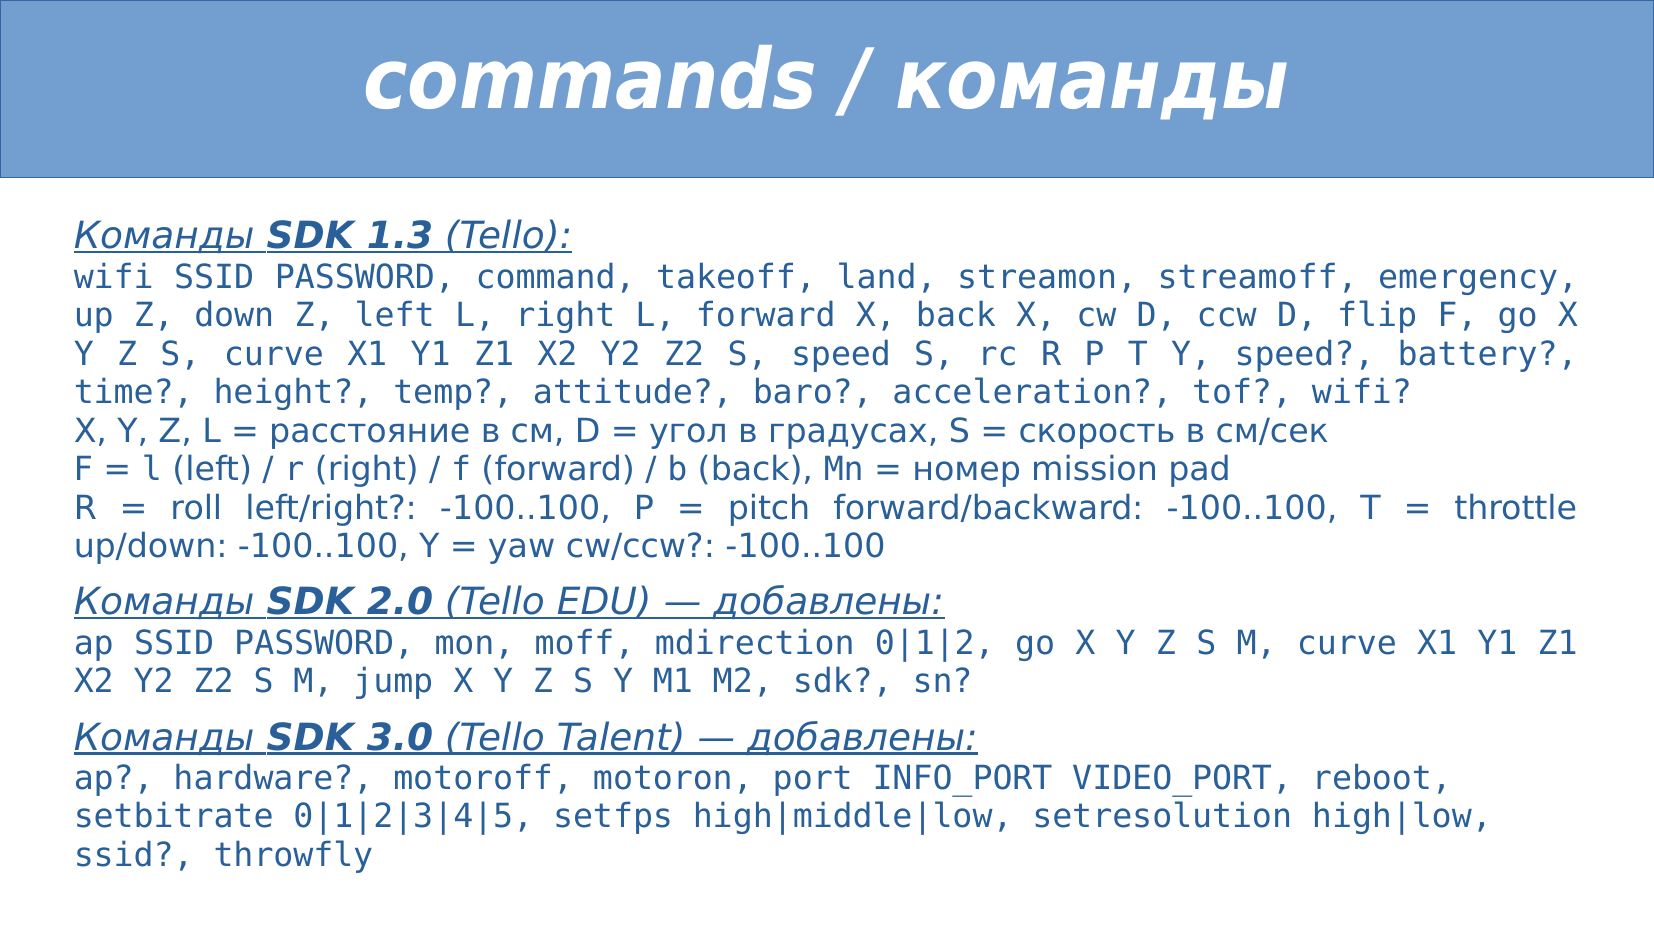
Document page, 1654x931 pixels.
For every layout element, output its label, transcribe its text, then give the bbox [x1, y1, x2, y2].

text_box [0, 0, 1654, 178]
text_box Команды SDK 1.3 (Tello): wifi SSID PASSWORD, command, takeoff, land, streamon, streamoff, emergency, up Z, down Z, left L, right L, forward X, back X, cw D, ccw D, flip F, go X Y Z S, curve X1 Y1 Z1 X2 Y2 Z2 S, speed S, rc R P T Y, speed?, battery?, time?, height?, temp?, attitude?, baro?, acceleration?, tof?, wifi? X, Y, Z, L = расстояние в см, D = угол в градусах, S = скорость в см/сек F = l (left) / r (right) / f (forward) / b (back), Mn = номер mission pad R = roll left/right?: -100..100, P = pitch forward/backward: -100..100, T = throttle up/down: -100..100, Y = yaw cw/ccw?: -100..100 Команды SDK 2.0 (Tello EDU) — добавлены: ap SSID PASSWORD, mon, moff, mdirection 0|1|2, go X Y Z S M, curve X1 Y1 Z1 X2 Y2 Z2 S M, jump X Y Z S Y M1 M2, sdk?, sn? Команды SDK 3.0 (Tello Talent) — добавлены: ap?, hardware?, motoroff, motoron, port INFO_PORT VIDEO_PORT, reboot, setbitrate 0|1|2|3|4|5, setfps high|middle|low, setresolution high|low, ssid?, throwfly [59, 206, 1595, 887]
text_box commands / команды [11, 23, 1642, 178]
